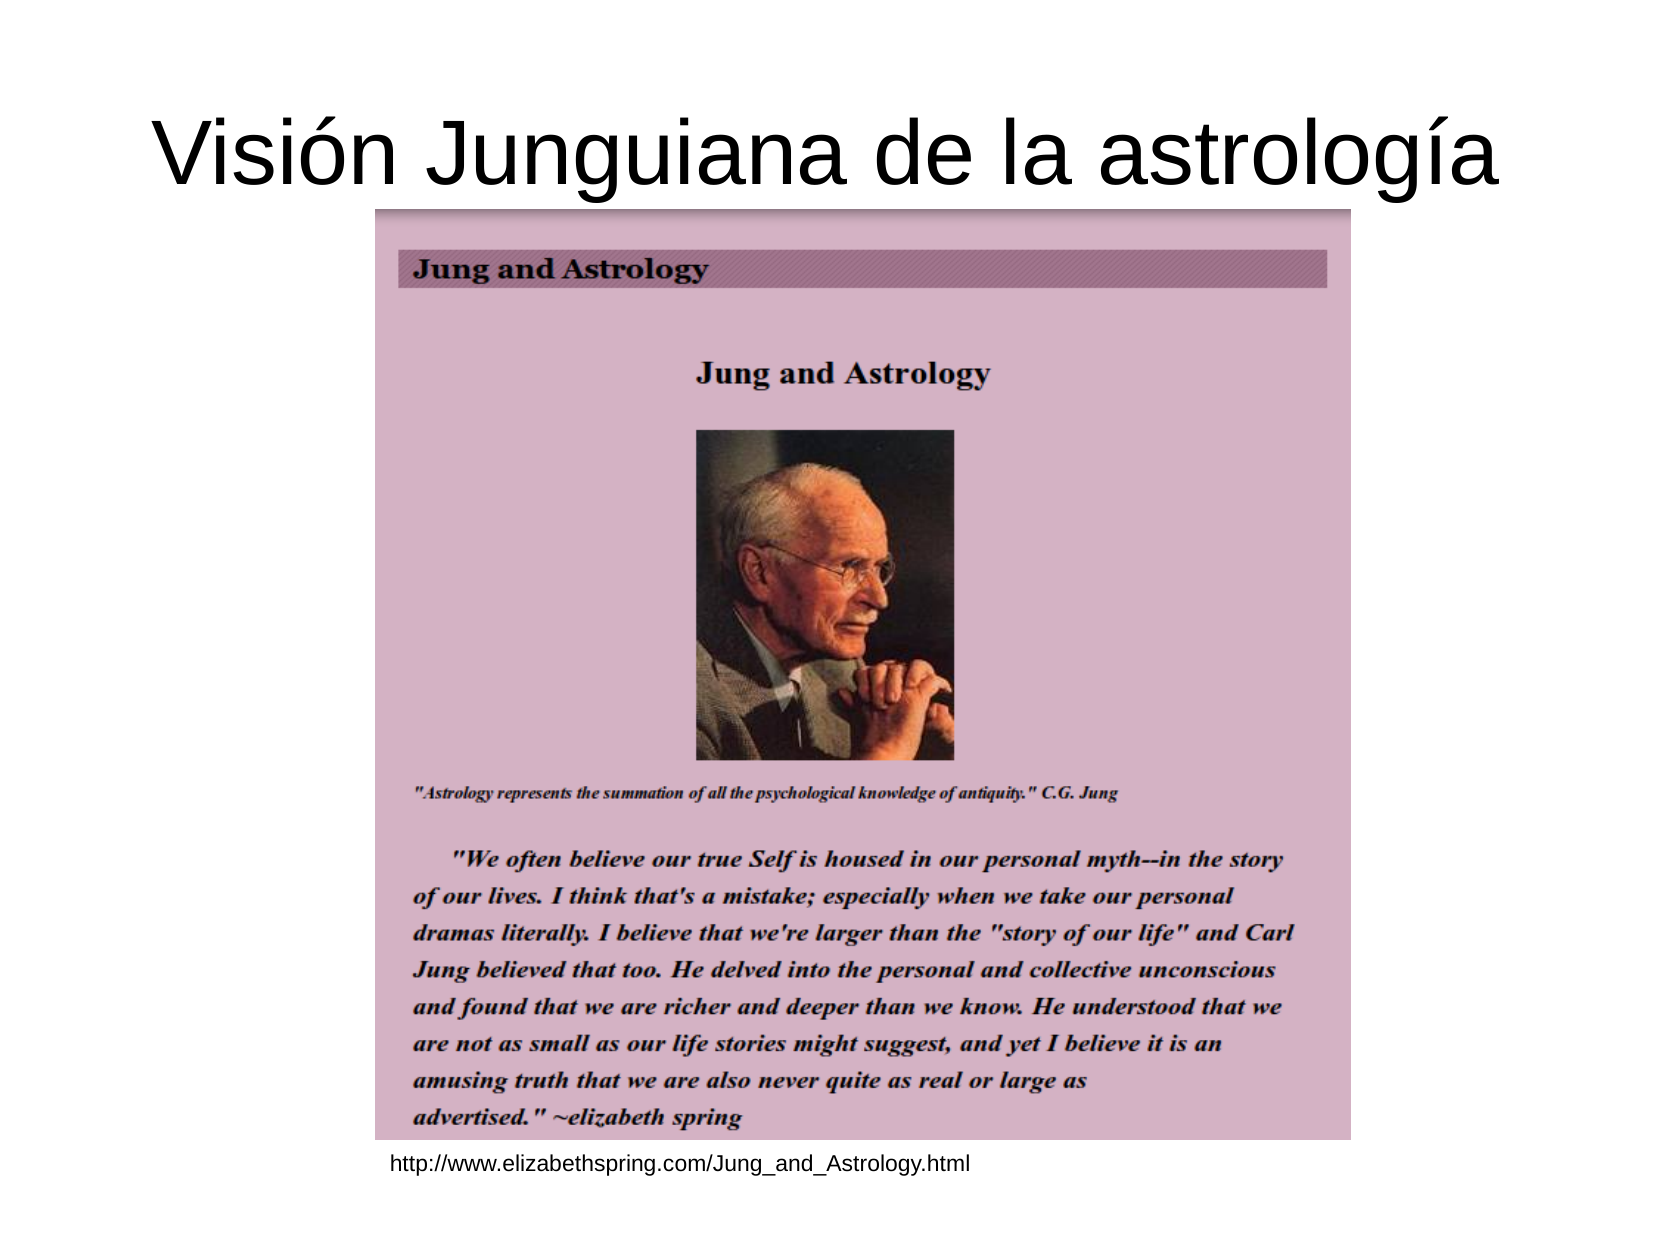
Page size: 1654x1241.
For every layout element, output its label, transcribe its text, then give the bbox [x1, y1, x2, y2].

text_box http://www.elizabethspring.com/Jung_and_Astrology.html [375, 1143, 1351, 1201]
picture [375, 209, 1351, 1141]
title Visión Junguiana de la astrología [82, 49, 1571, 257]
